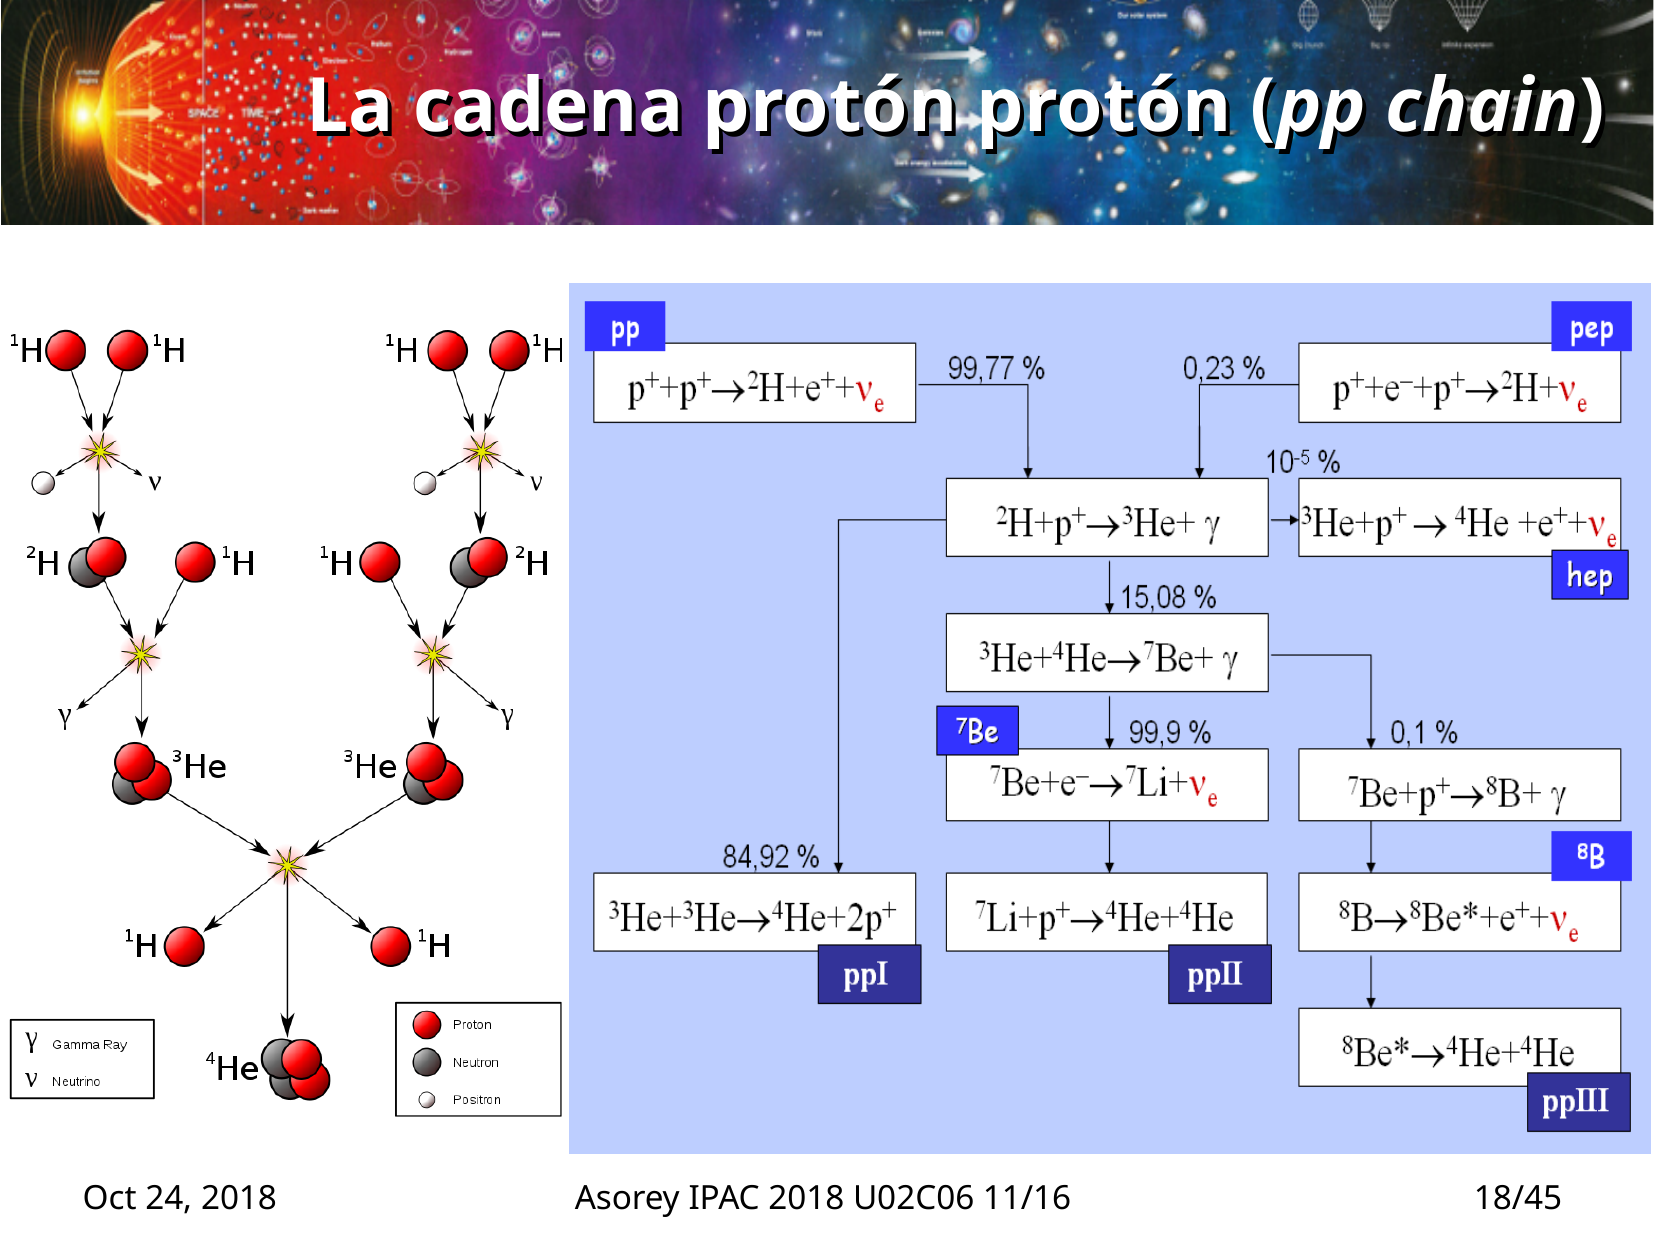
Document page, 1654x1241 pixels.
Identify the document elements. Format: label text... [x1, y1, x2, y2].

picture [1, 0, 1654, 225]
title La cadena protón protón (pp chain) [45, 15, 1606, 191]
picture [9, 329, 562, 1117]
picture [569, 283, 1651, 1154]
